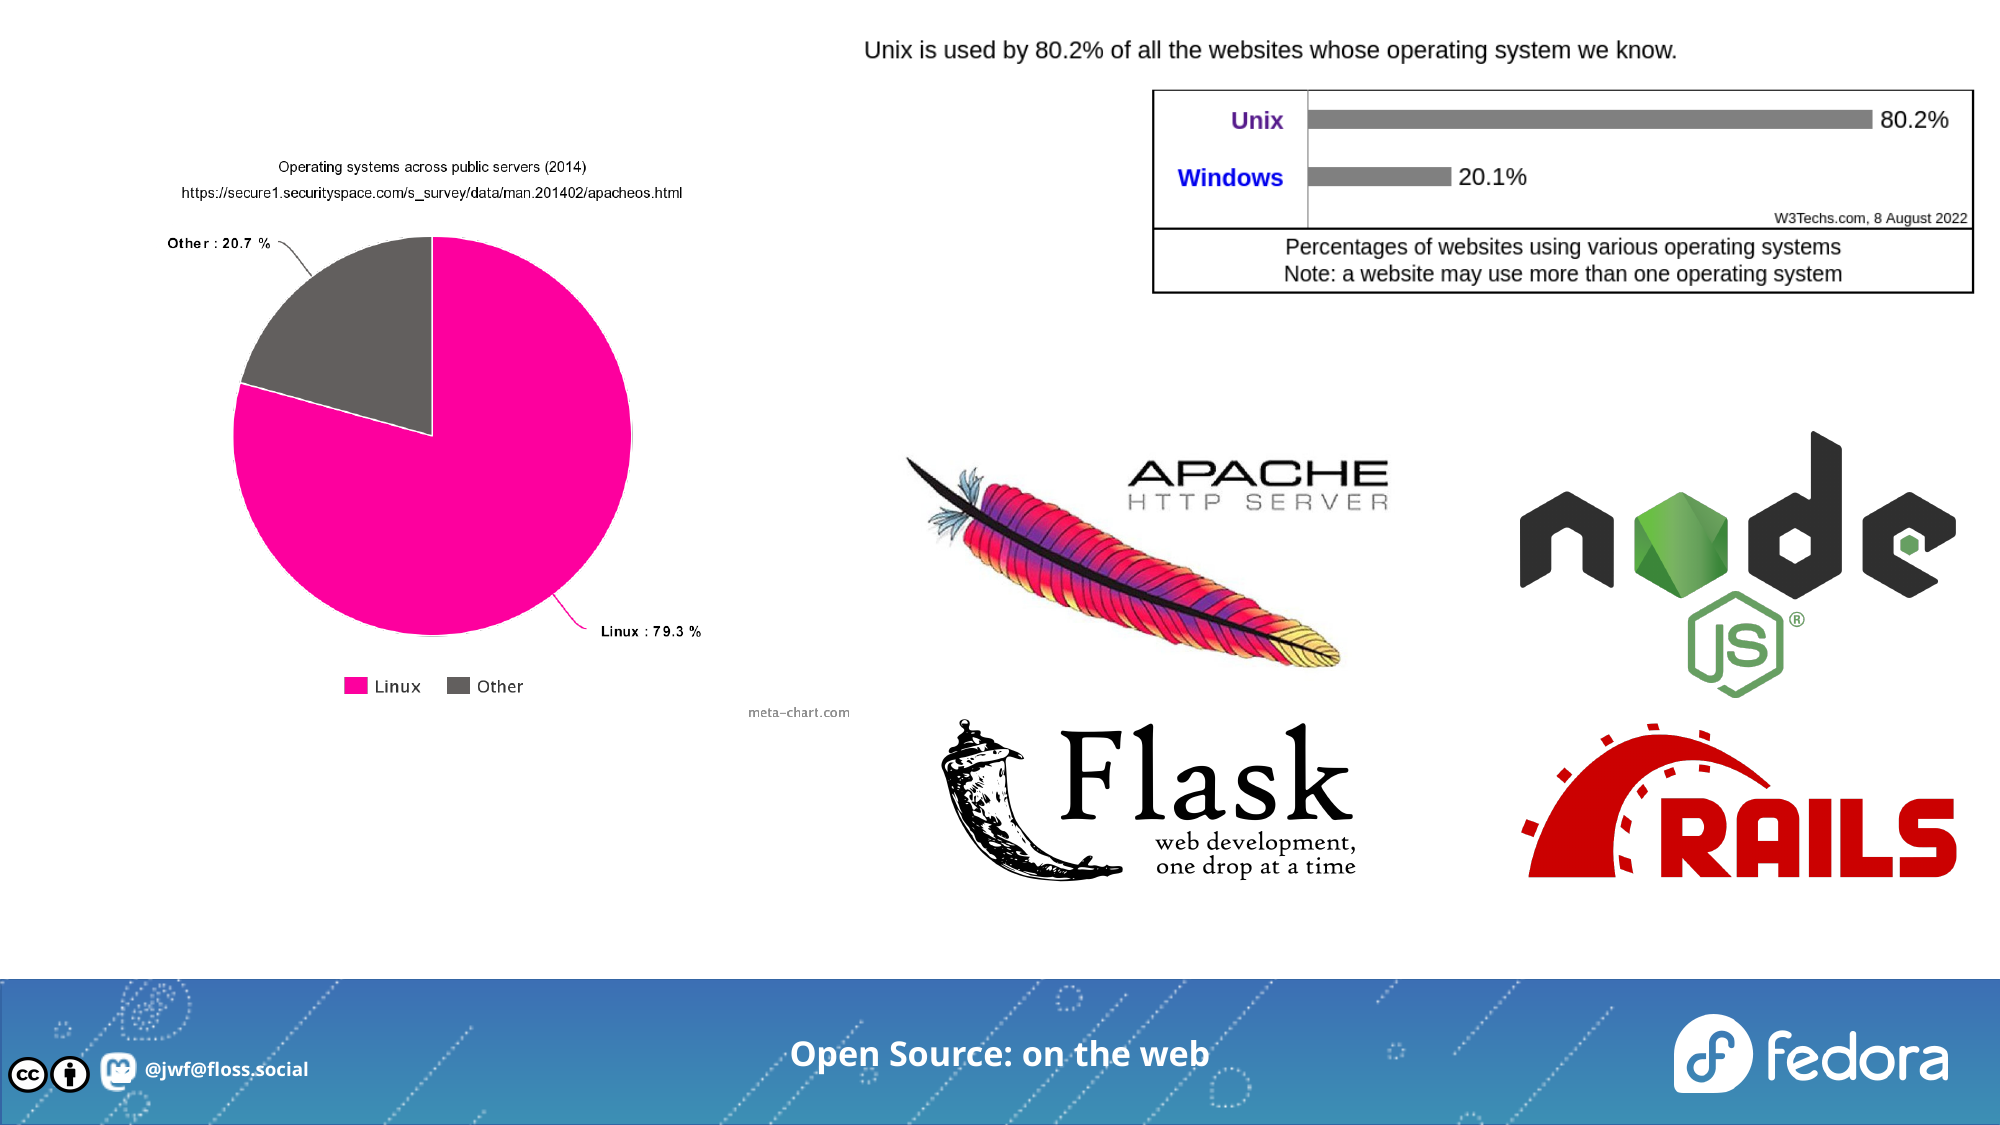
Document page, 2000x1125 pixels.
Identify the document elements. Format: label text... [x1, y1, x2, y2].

picture [0, 38, 2000, 1125]
list @jwf@floss.social [135, 1047, 319, 1084]
picture [1674, 1014, 1948, 1093]
subtitle Open Source: on the web [337, 1018, 1663, 1077]
